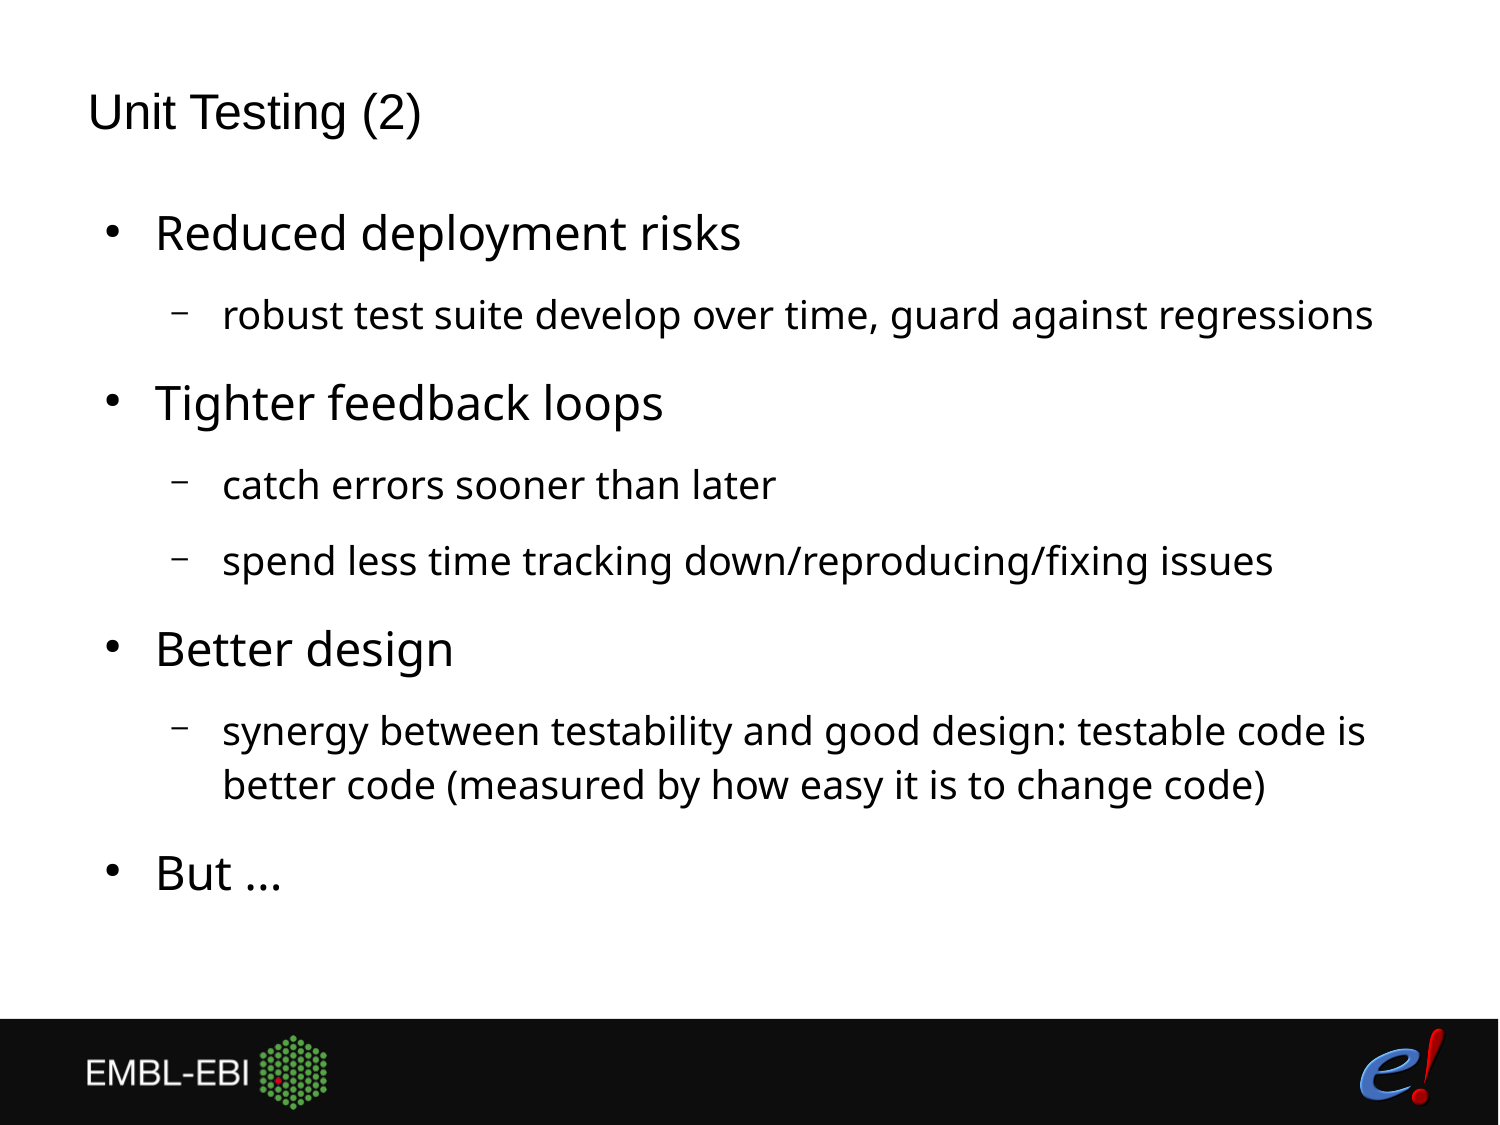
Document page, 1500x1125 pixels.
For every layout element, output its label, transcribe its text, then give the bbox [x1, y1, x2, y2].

title Unit Testing (2) [87, 50, 1425, 175]
picture [87, 1035, 327, 1110]
list Reduced deployment risks robust test suite develop over time, guard against regressions Tighter feedback loops catch errors sooner than later spend less time tracking down/reproducing/fixing issues Better design synergy between testability and good design: testable code is better code (measured by how easy it is to change code) But ... [87, 200, 1425, 914]
picture [1357, 1026, 1448, 1112]
